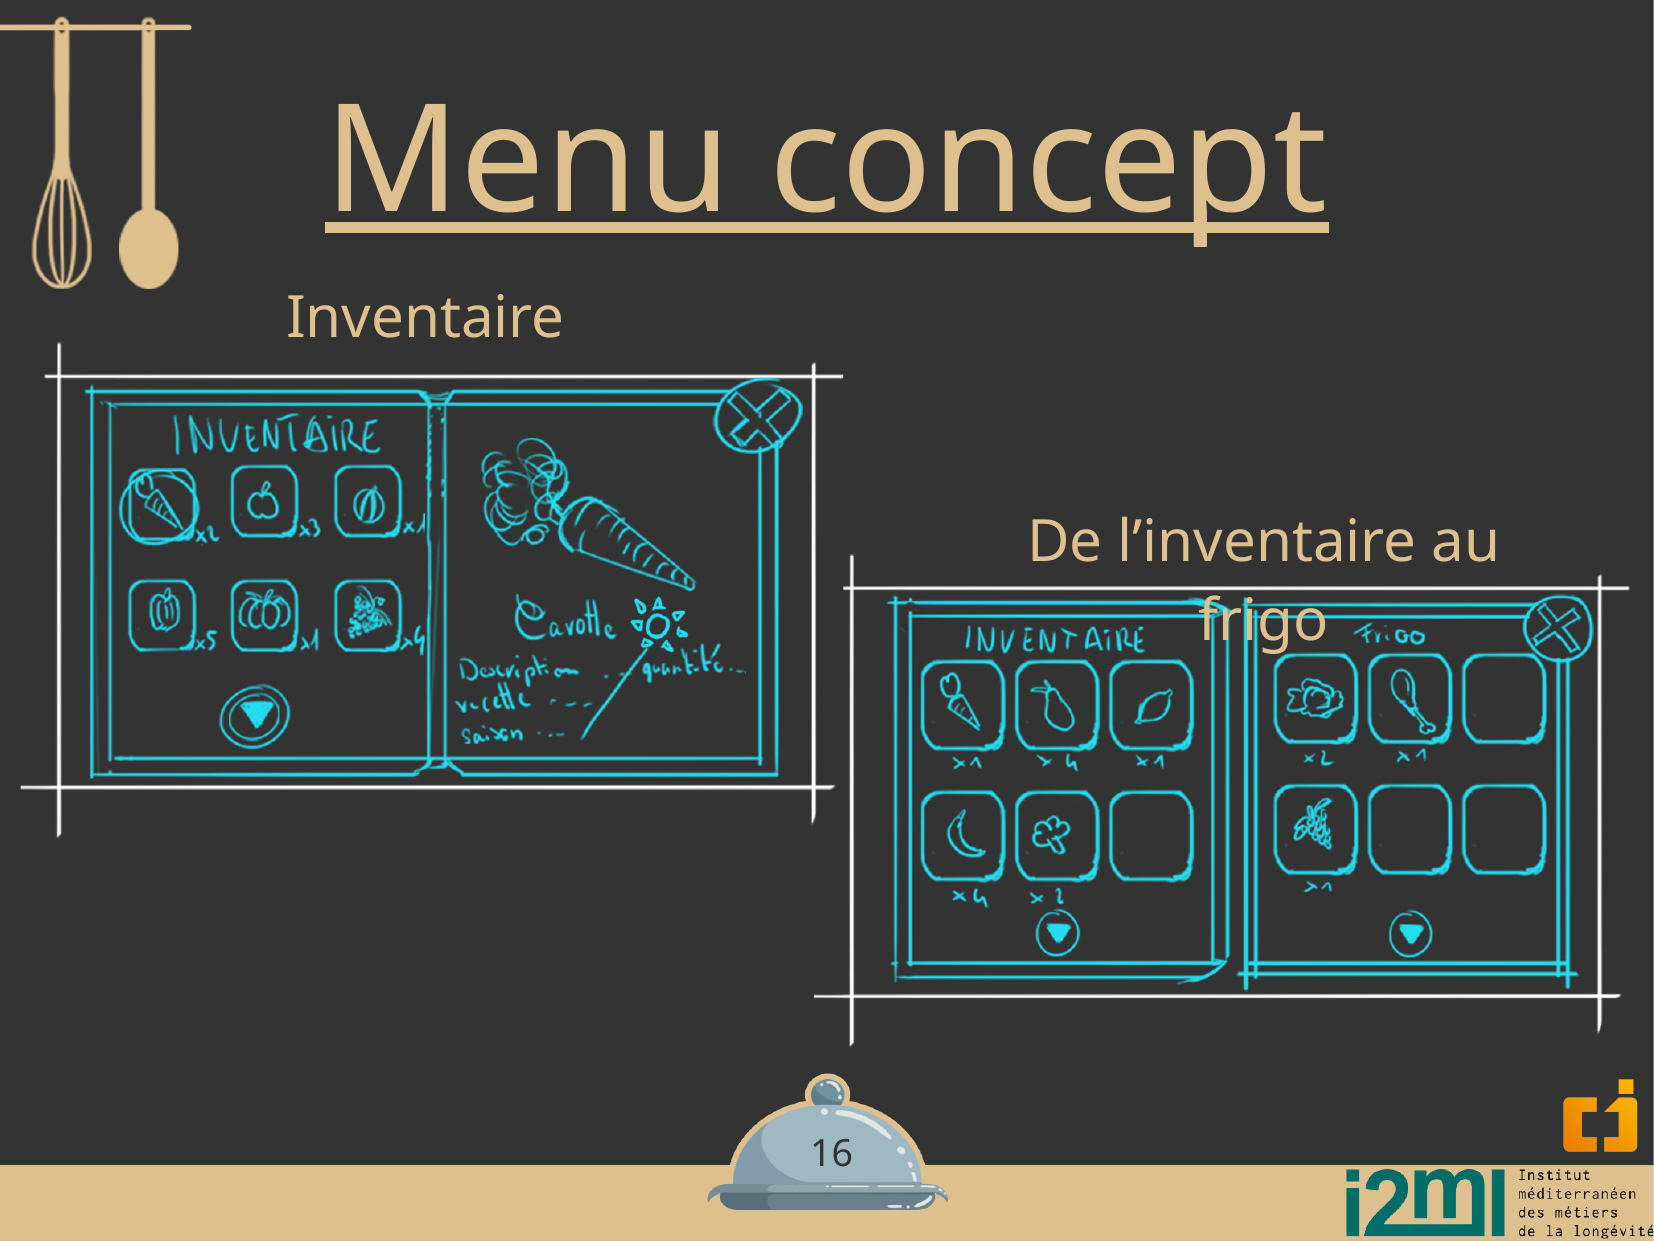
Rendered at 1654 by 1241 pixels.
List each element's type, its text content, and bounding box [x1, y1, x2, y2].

text_box De l’inventaire au frigo [968, 491, 1560, 638]
text_box Inventaire [200, 267, 650, 349]
picture [0, 0, 1654, 1241]
title Menu concept [82, 49, 1571, 257]
